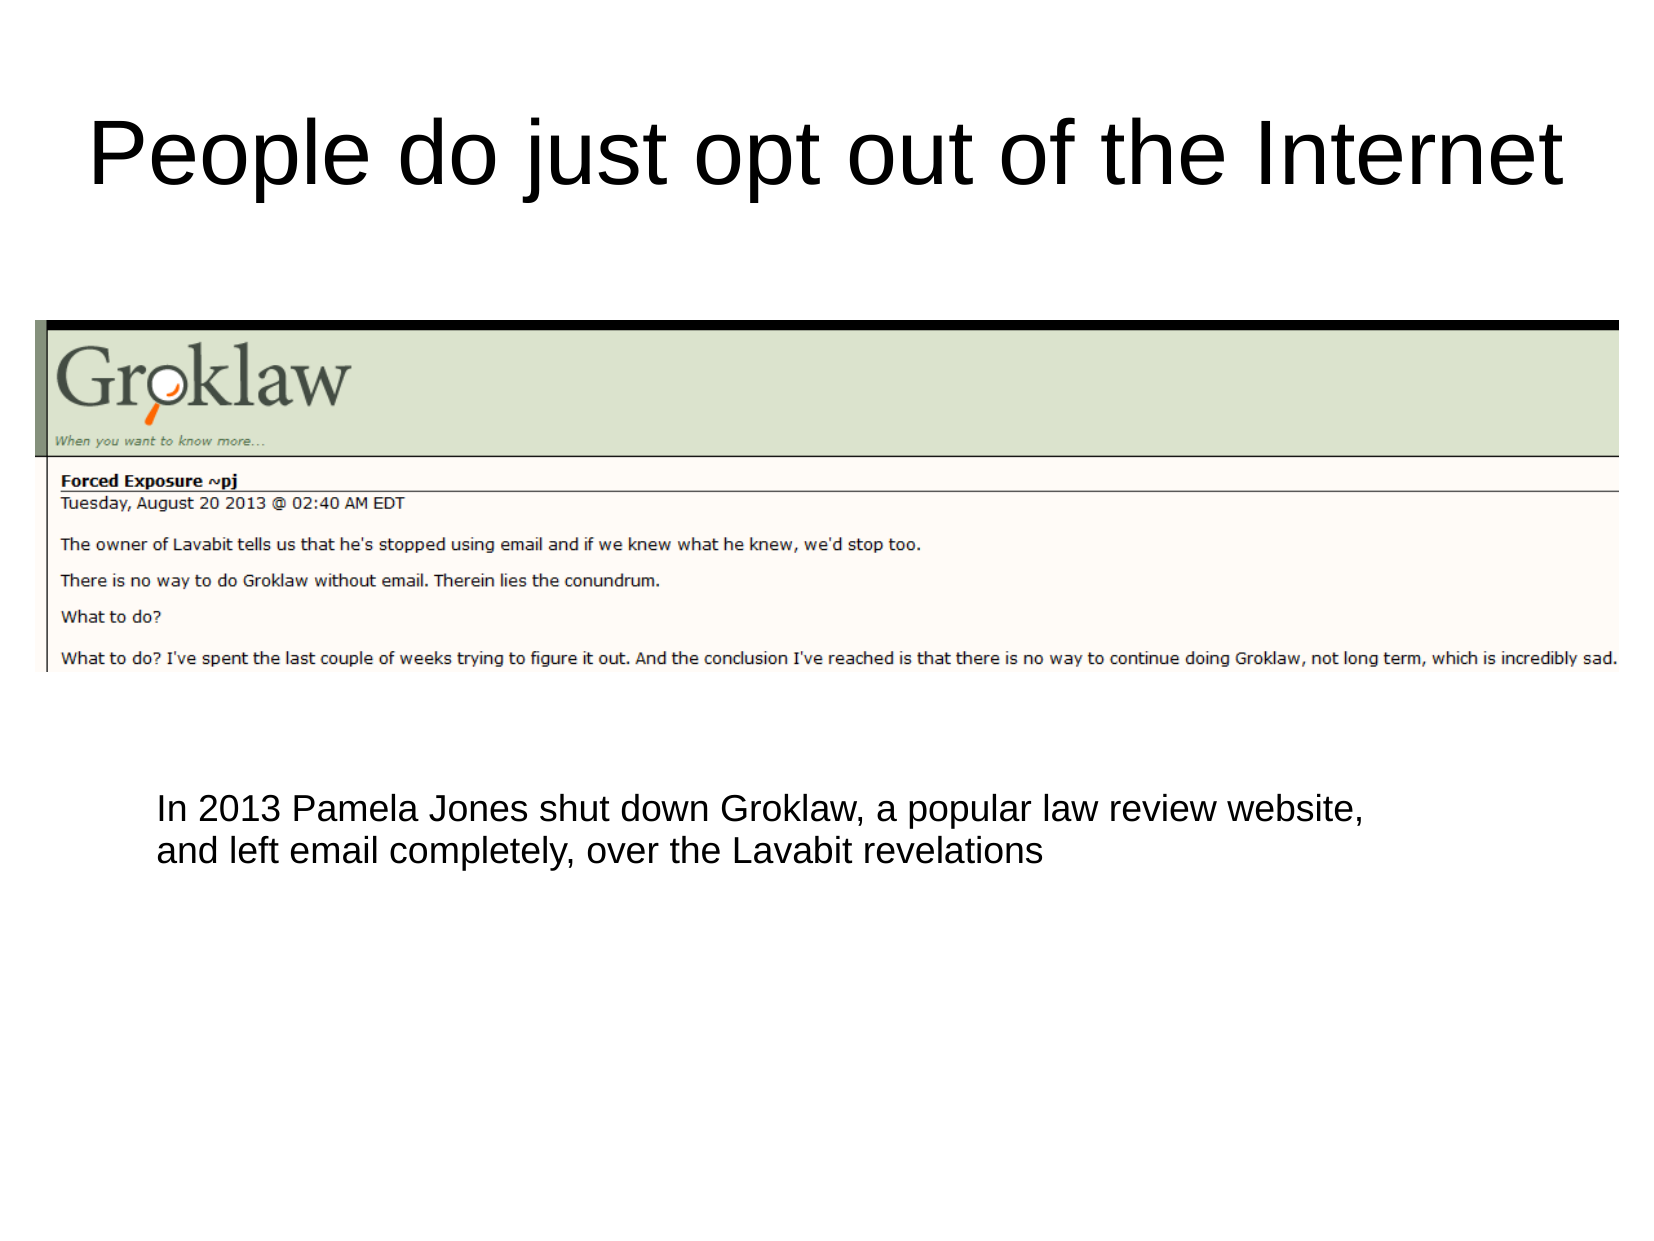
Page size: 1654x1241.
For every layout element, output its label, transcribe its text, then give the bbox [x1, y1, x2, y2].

text_box In 2013 Pamela Jones shut down Groklaw, a popular law review website, and left email completely, over the Lavabit revelations [141, 780, 1441, 922]
title People do just opt out of the Internet [82, 49, 1571, 257]
picture [35, 320, 1619, 672]
